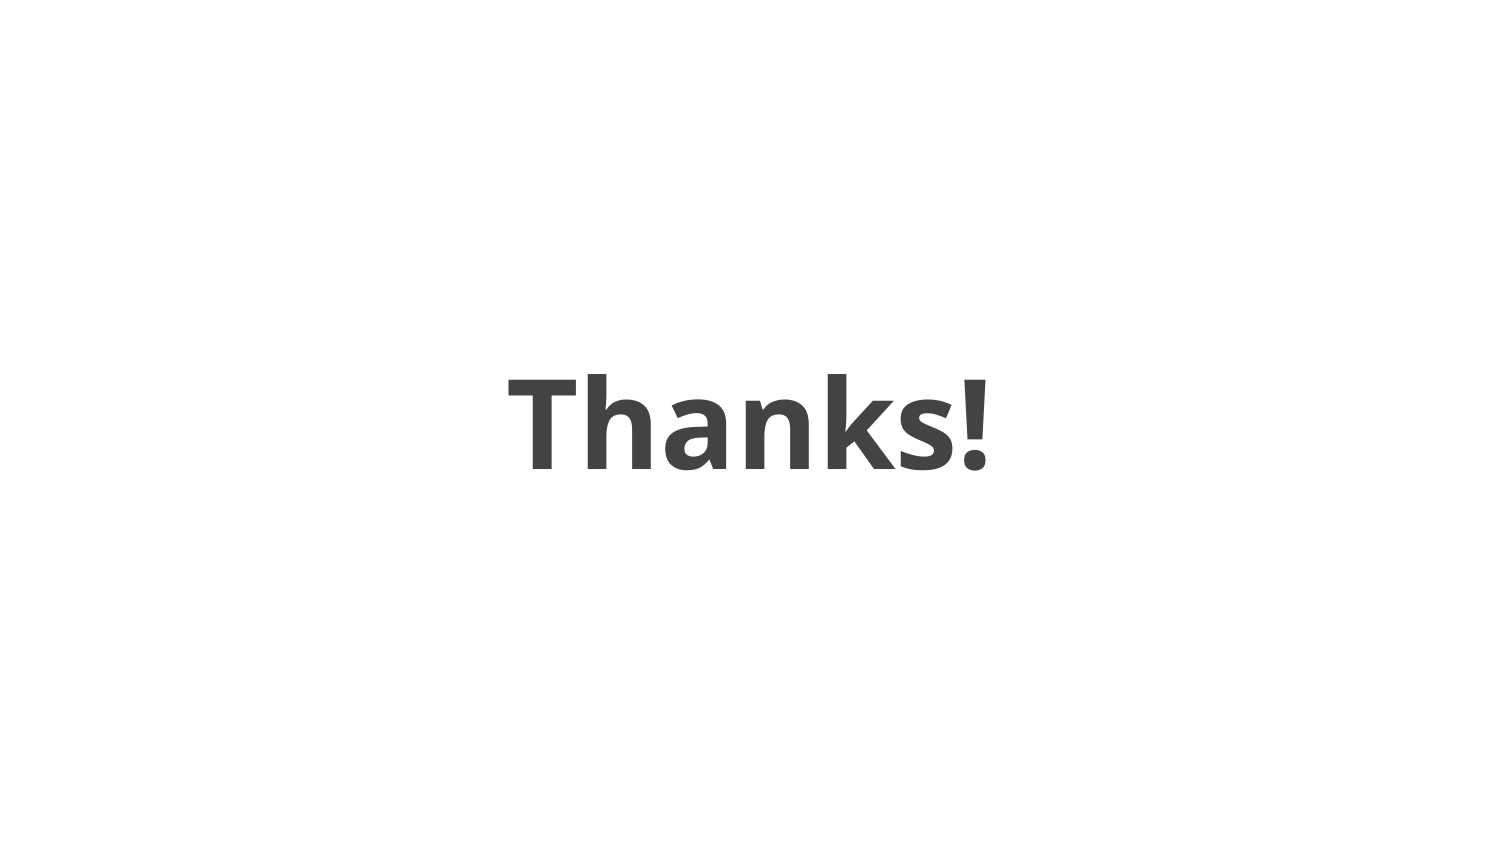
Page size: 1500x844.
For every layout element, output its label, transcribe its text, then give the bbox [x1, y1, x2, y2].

title Thanks! [280, 334, 1220, 510]
